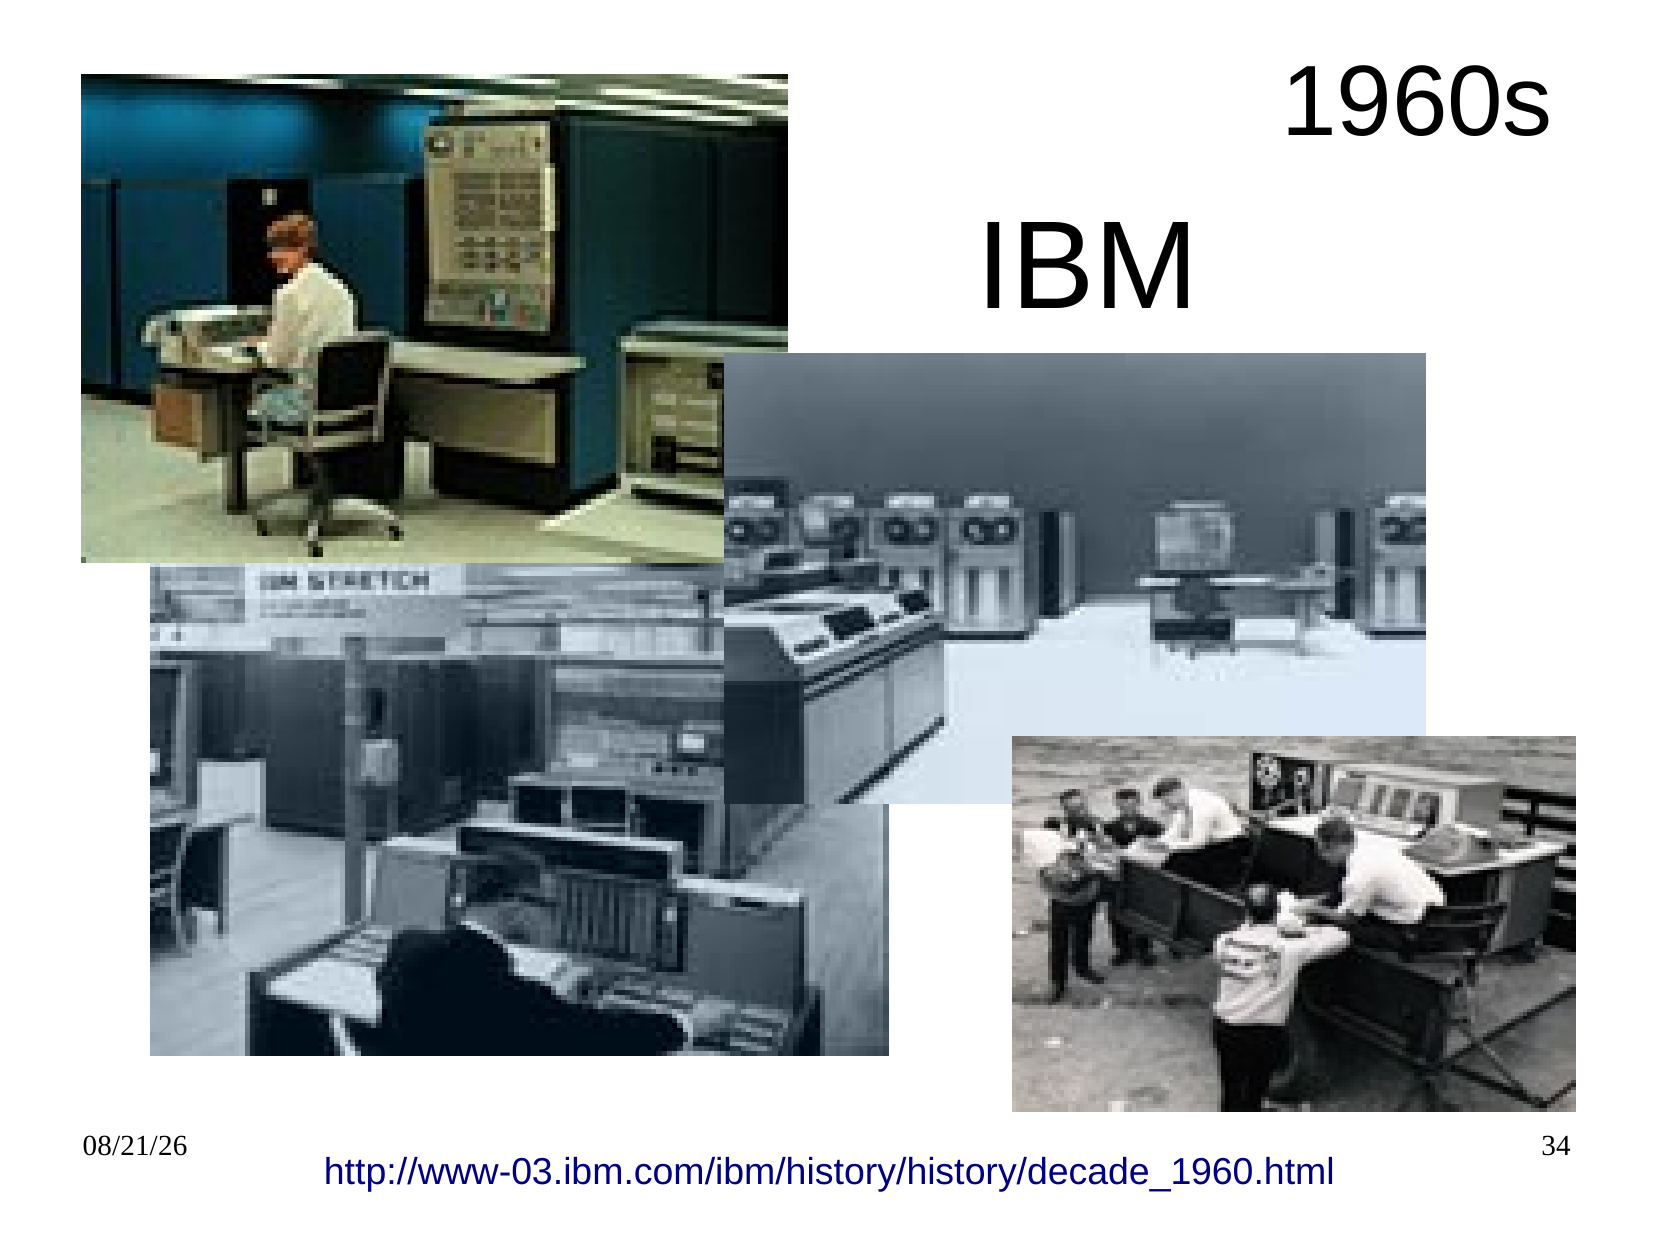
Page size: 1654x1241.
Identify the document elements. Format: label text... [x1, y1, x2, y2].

text_box http://www-03.ibm.com/ibm/history/history/decade_1960.html [309, 1143, 1351, 1201]
picture [81, 74, 1576, 1112]
picture [177, 159, 186, 167]
text_box 1960s [1229, 37, 1605, 165]
picture [92, 132, 100, 141]
text_box IBM [900, 187, 1276, 343]
